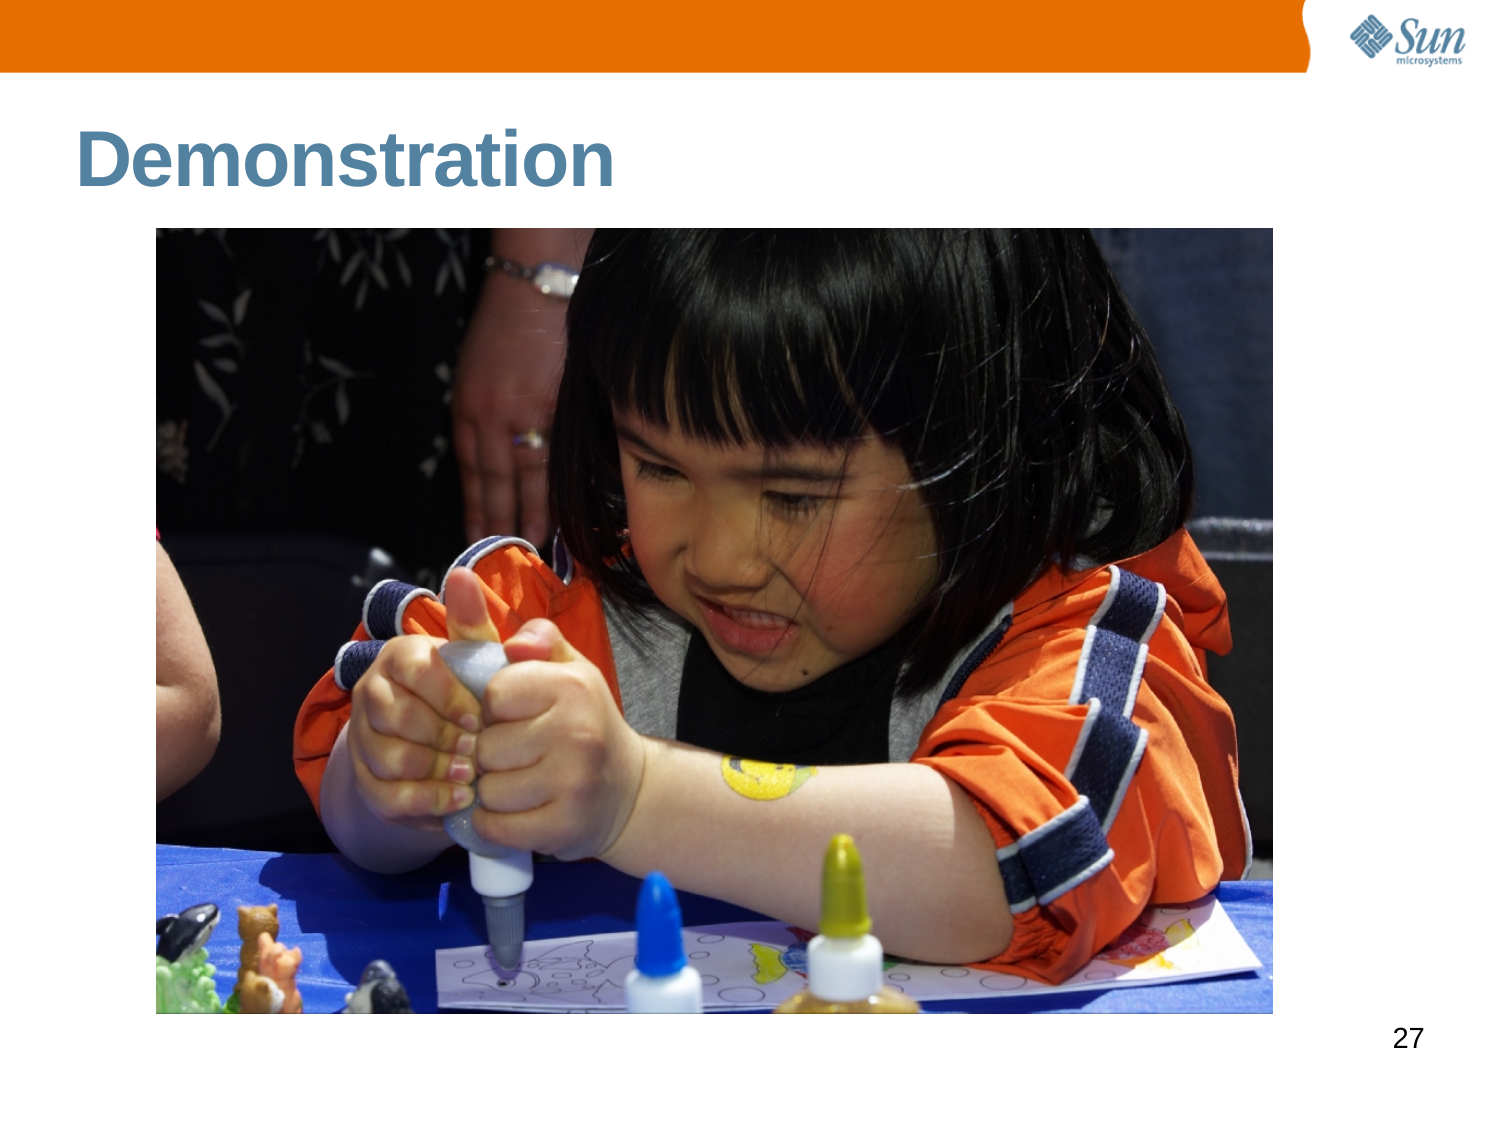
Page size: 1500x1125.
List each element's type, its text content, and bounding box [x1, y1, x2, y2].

picture [156, 228, 1273, 1014]
picture [0, 0, 1500, 75]
title Demonstration [75, 122, 1438, 228]
